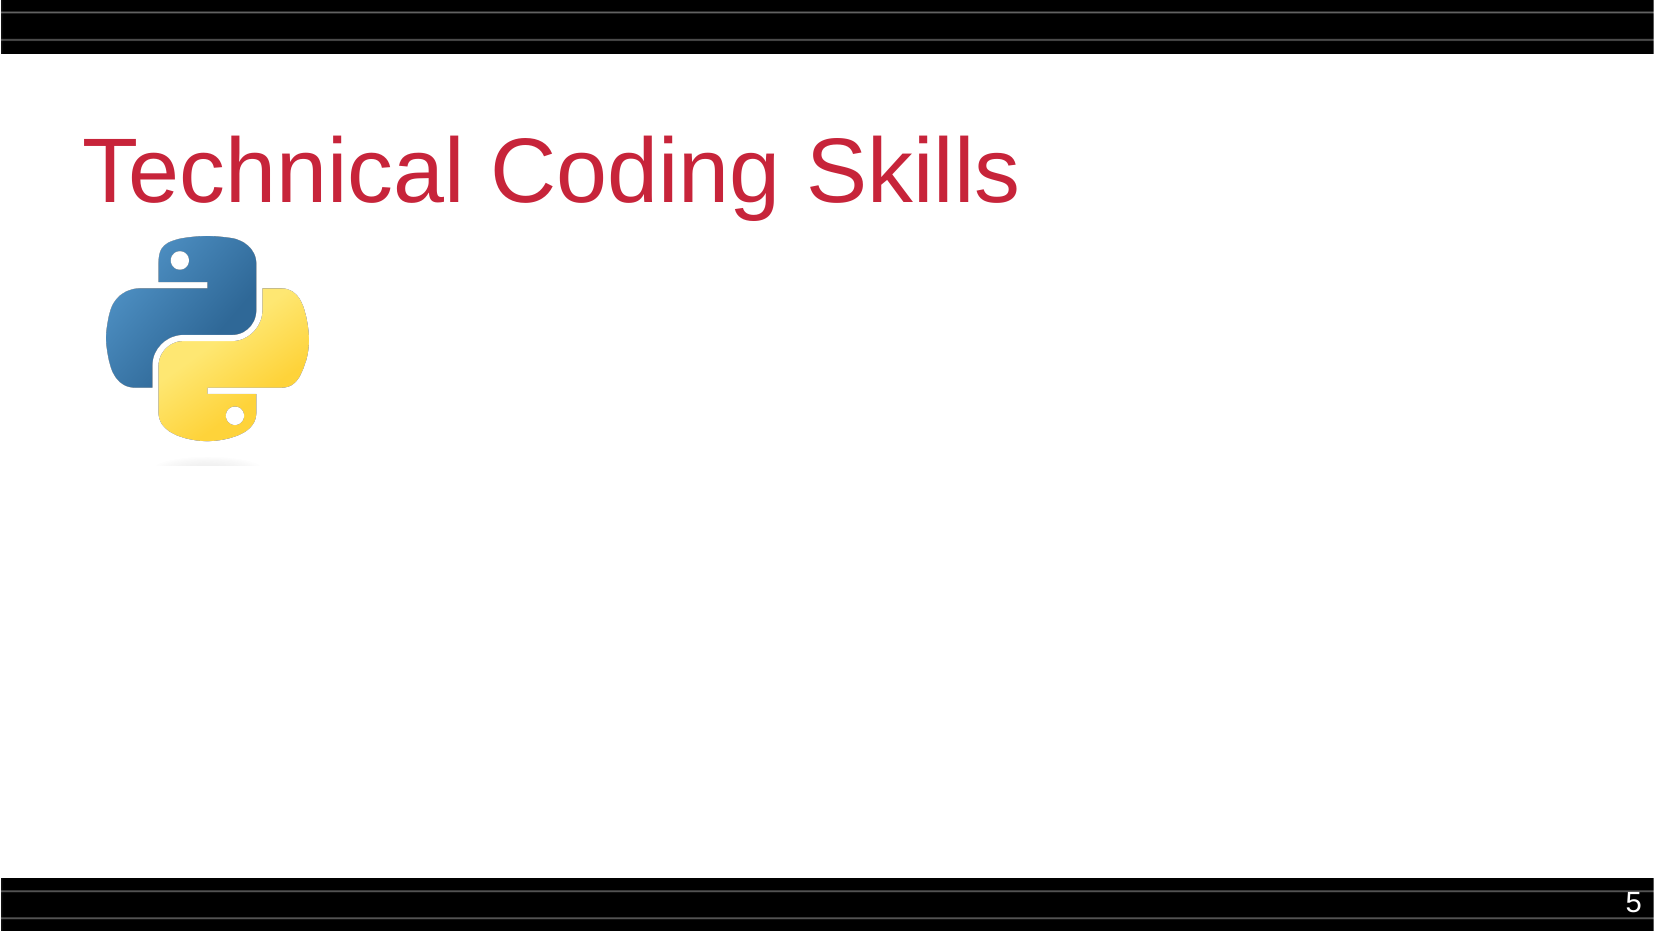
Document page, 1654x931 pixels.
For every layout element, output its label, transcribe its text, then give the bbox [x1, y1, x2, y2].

picture [1, 0, 1654, 54]
picture [106, 236, 316, 466]
title Technical Coding Skills [82, 92, 1571, 249]
picture [1, 878, 1654, 931]
